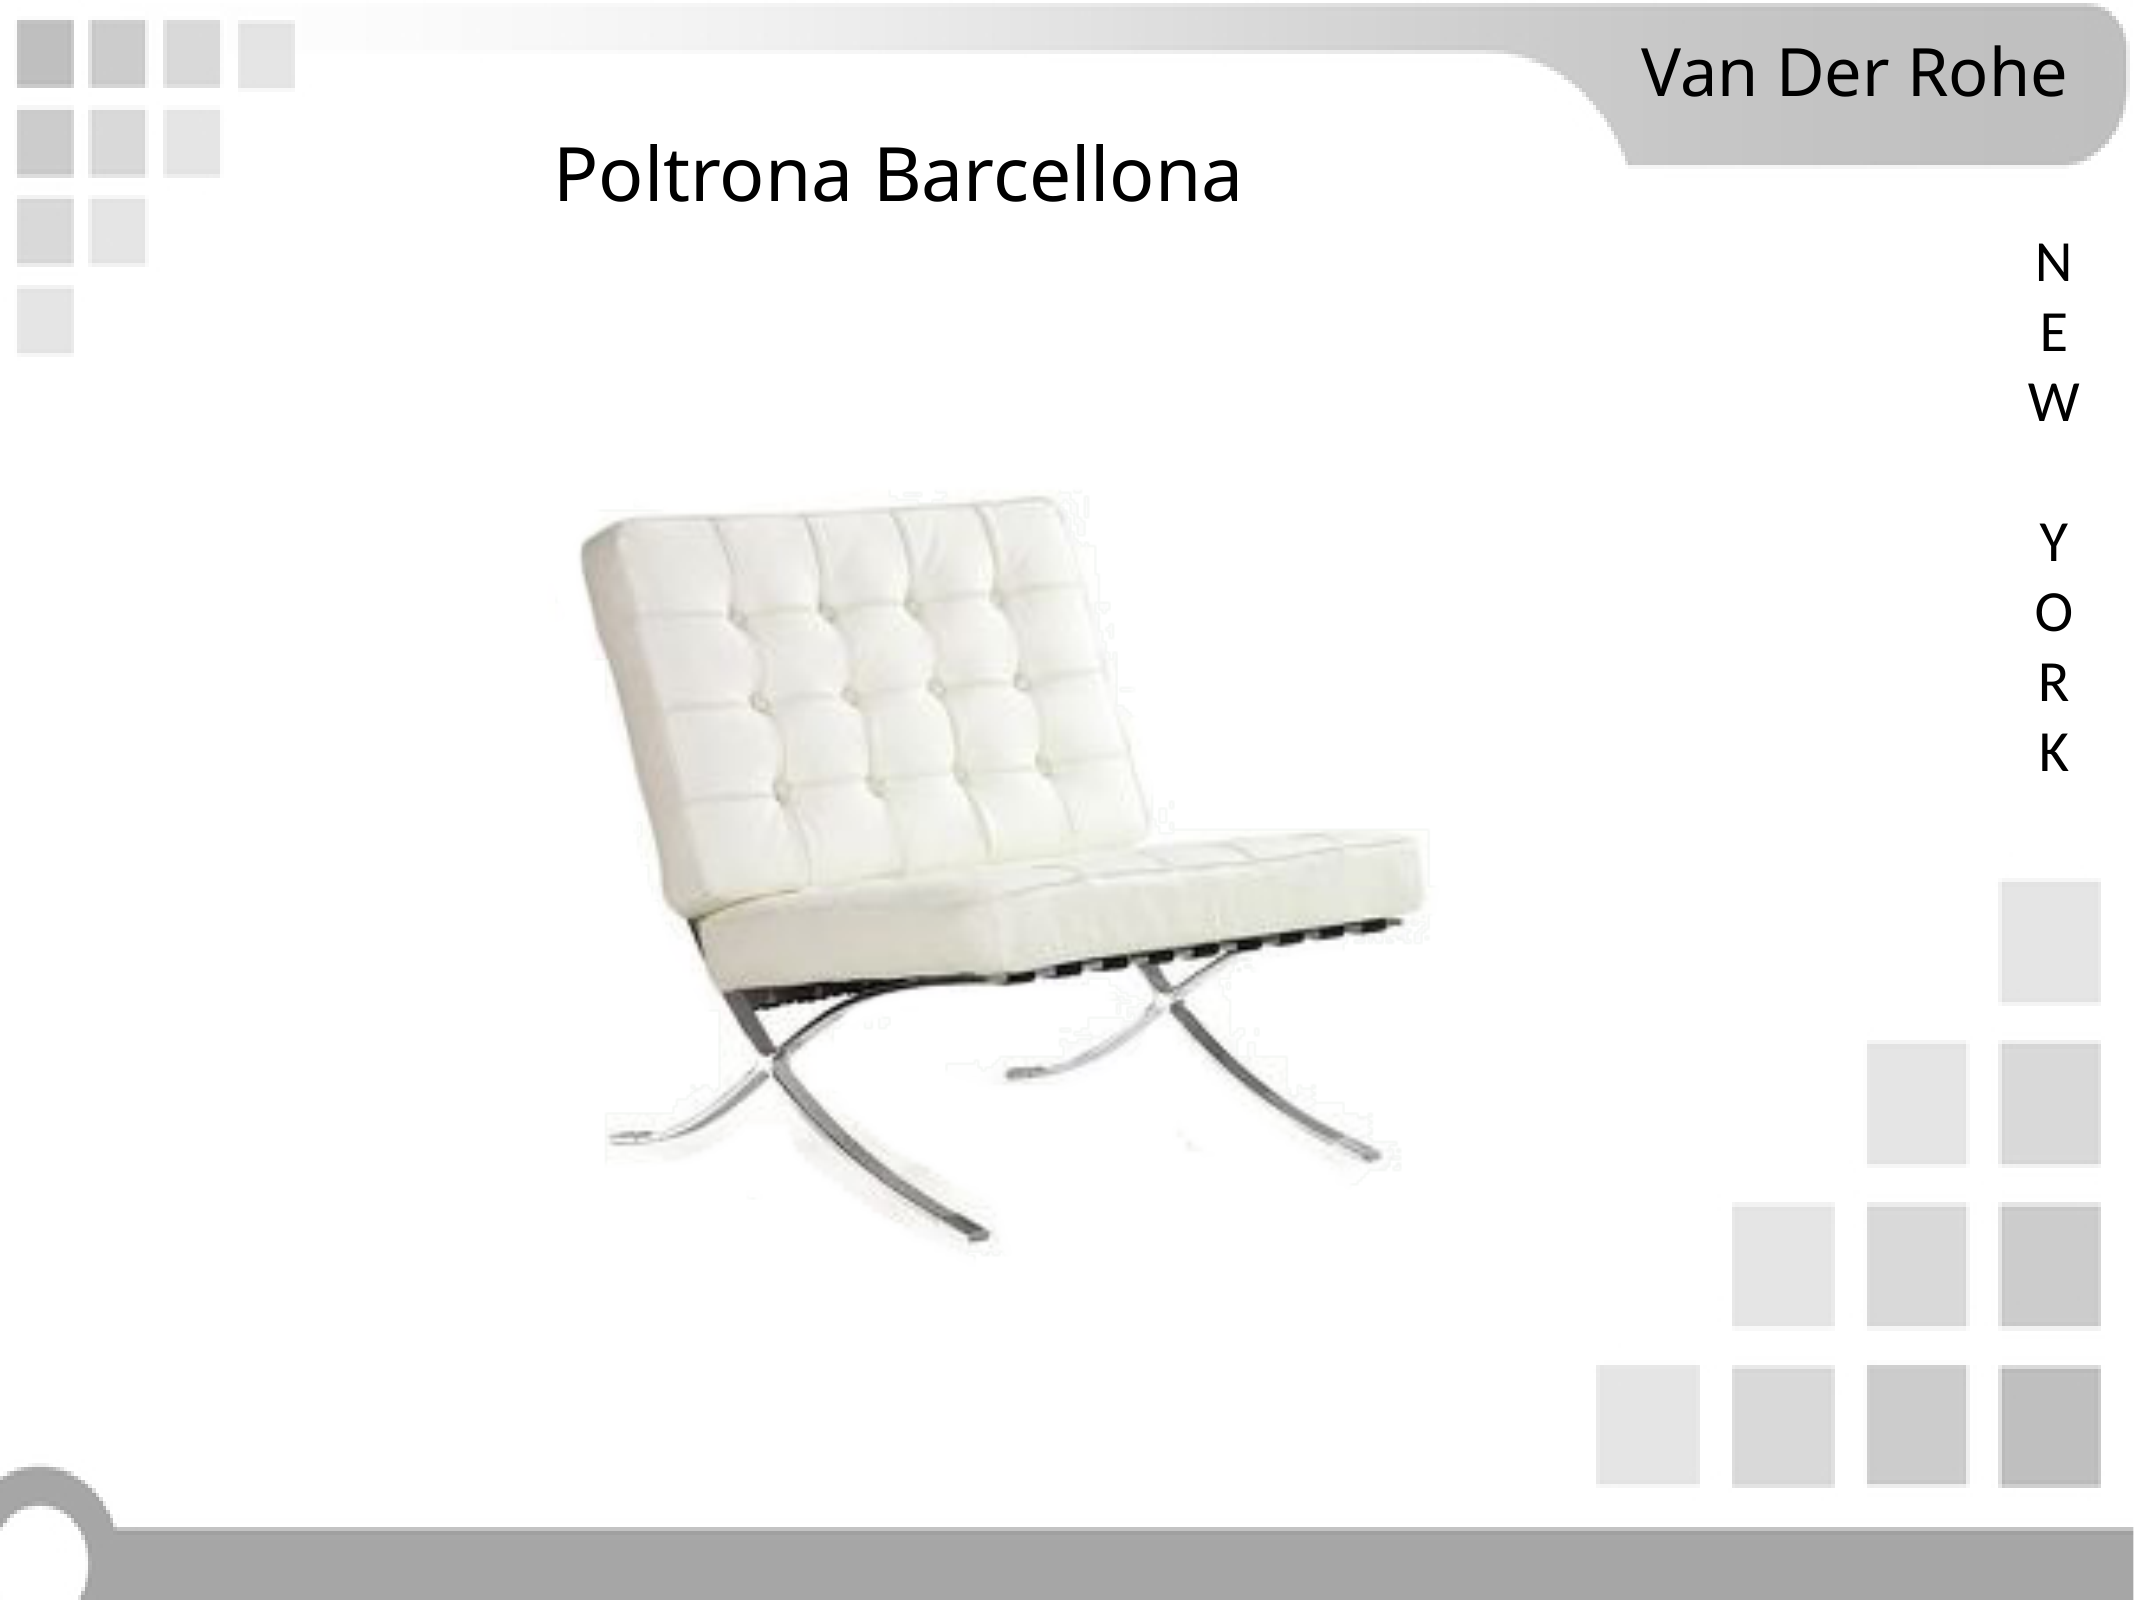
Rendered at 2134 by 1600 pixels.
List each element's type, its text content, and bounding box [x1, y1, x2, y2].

text_box Van Der Rohe [1633, 21, 2077, 119]
text_box N E W Y O R K [2019, 214, 2088, 792]
picture [0, 0, 2134, 1600]
text_box Poltrona Barcellona [544, 117, 1253, 225]
